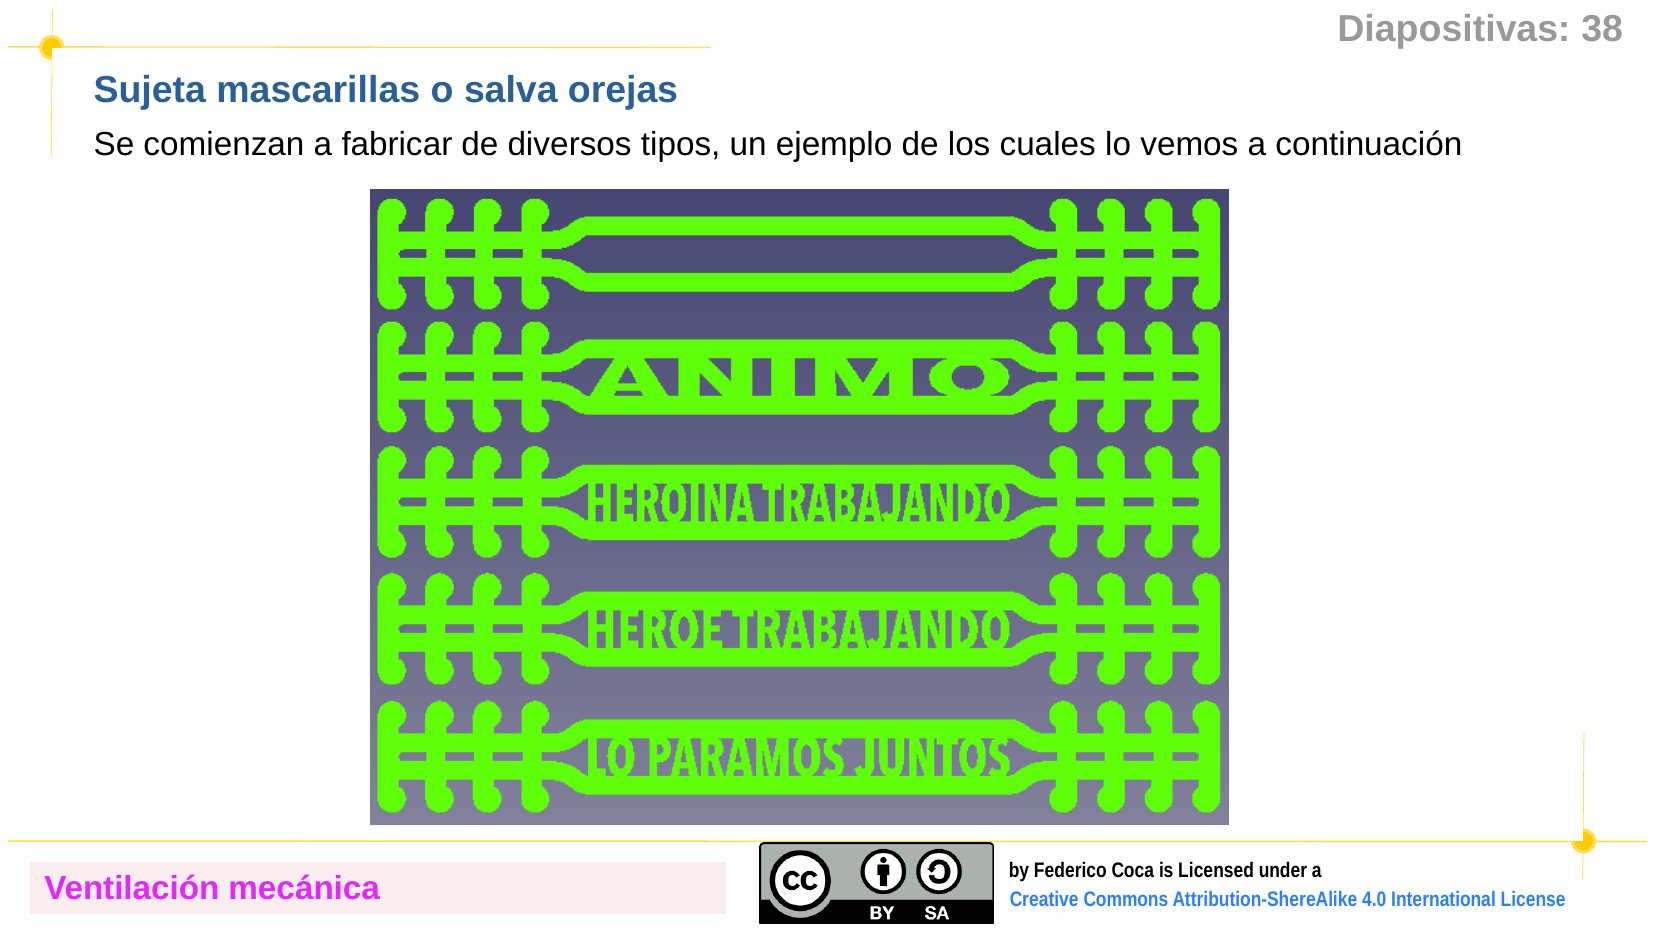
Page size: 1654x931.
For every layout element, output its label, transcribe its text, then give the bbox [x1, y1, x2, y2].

text_box Se comienzan a fabricar de diversos tipos, un ejemplo de los cuales lo vemos a continuación [78, 118, 1600, 170]
text_box Ventilación mecánica [29, 862, 727, 915]
text_box Diapositivas: 38 [1322, 0, 1644, 57]
text_box Sujeta mascarillas o salva orejas [78, 61, 886, 118]
picture [370, 189, 1229, 826]
